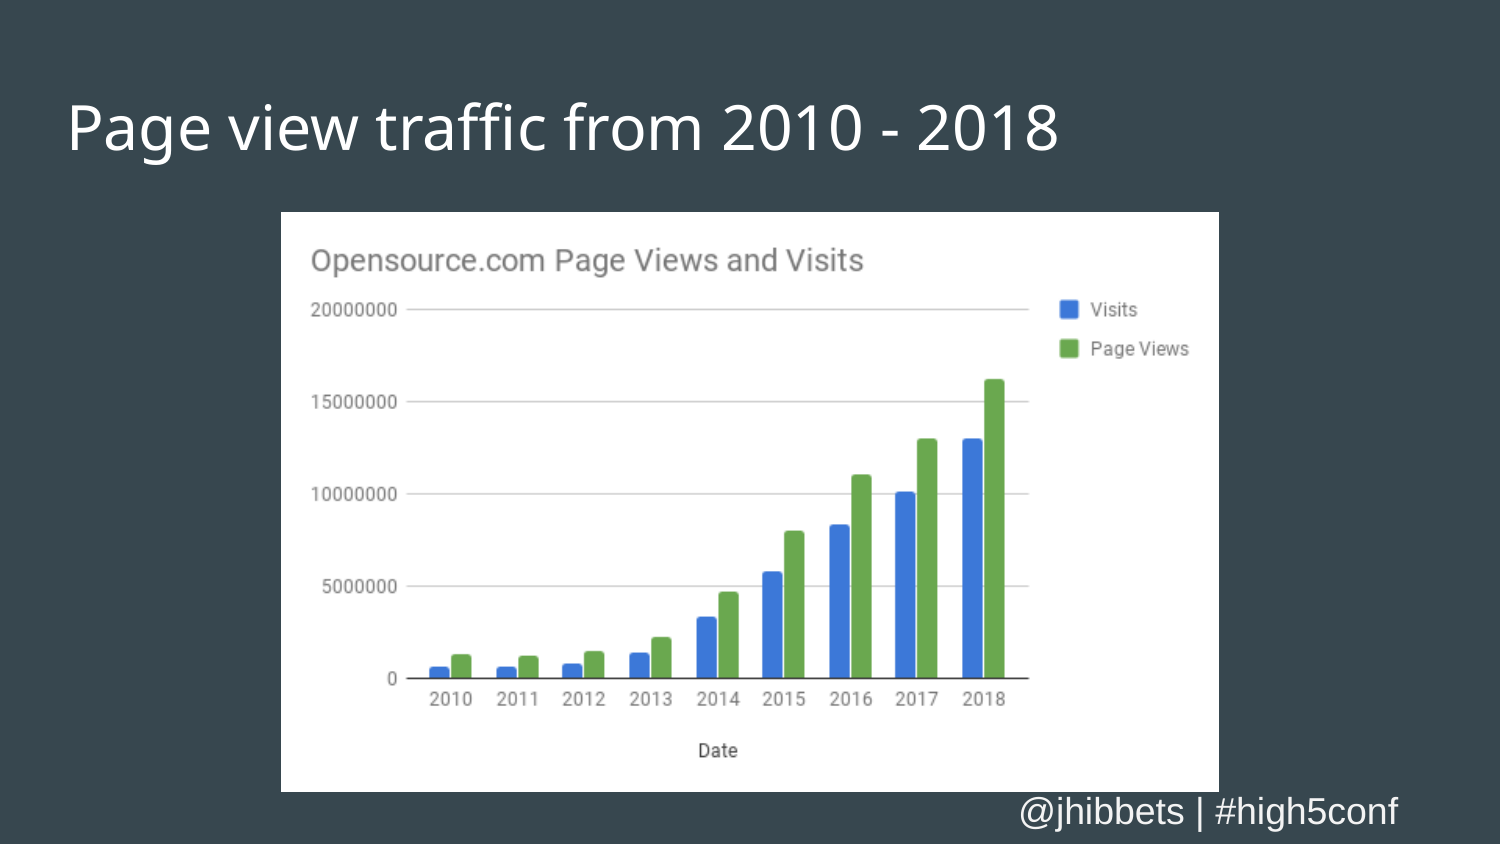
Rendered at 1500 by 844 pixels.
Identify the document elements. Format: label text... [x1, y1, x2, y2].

picture [281, 212, 1219, 792]
title Page view traffic from 2010 - 2018 [51, 72, 1449, 167]
